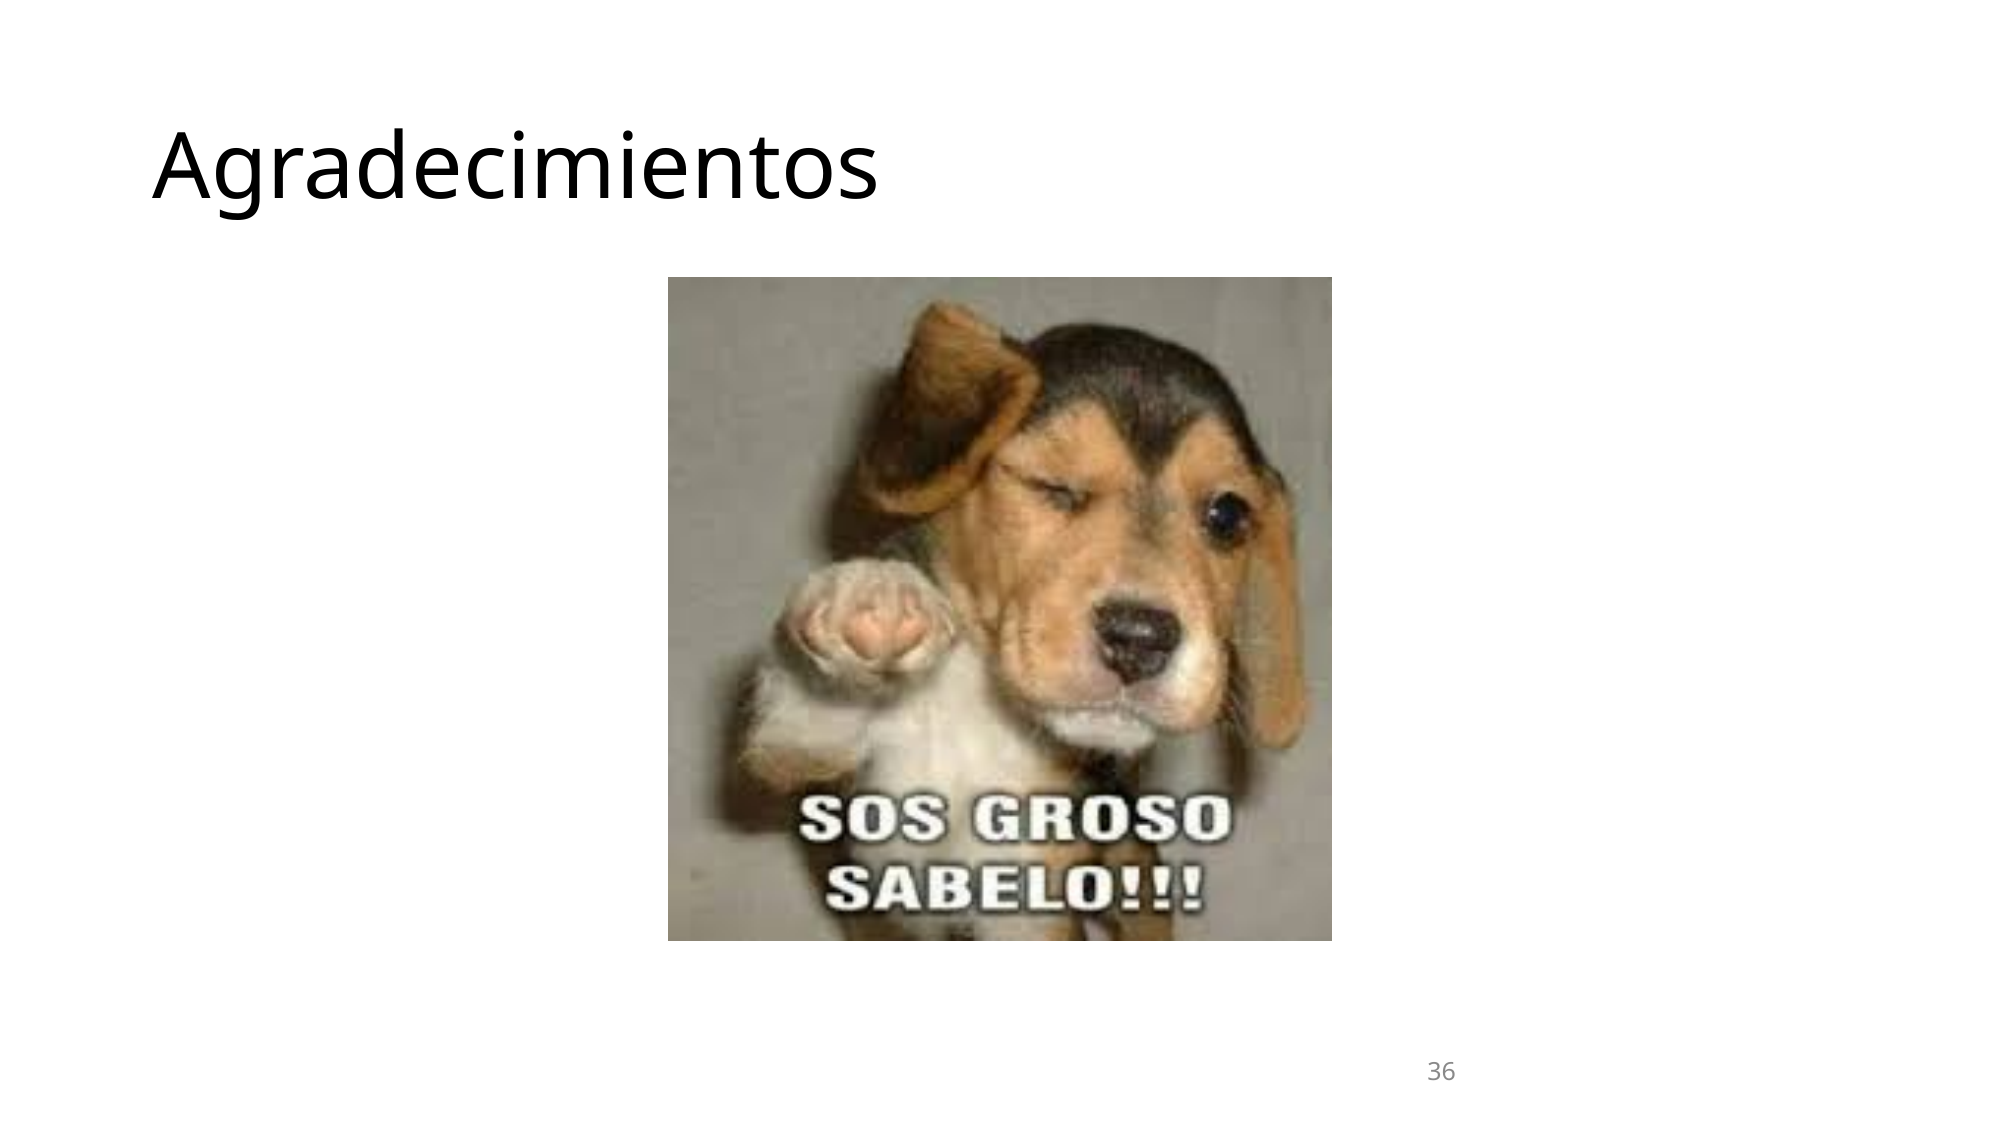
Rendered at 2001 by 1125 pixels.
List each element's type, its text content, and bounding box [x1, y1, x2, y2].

title Agradecimientos [137, 59, 1863, 278]
text_box 36 [1412, 1042, 1863, 1103]
picture [668, 277, 1332, 941]
